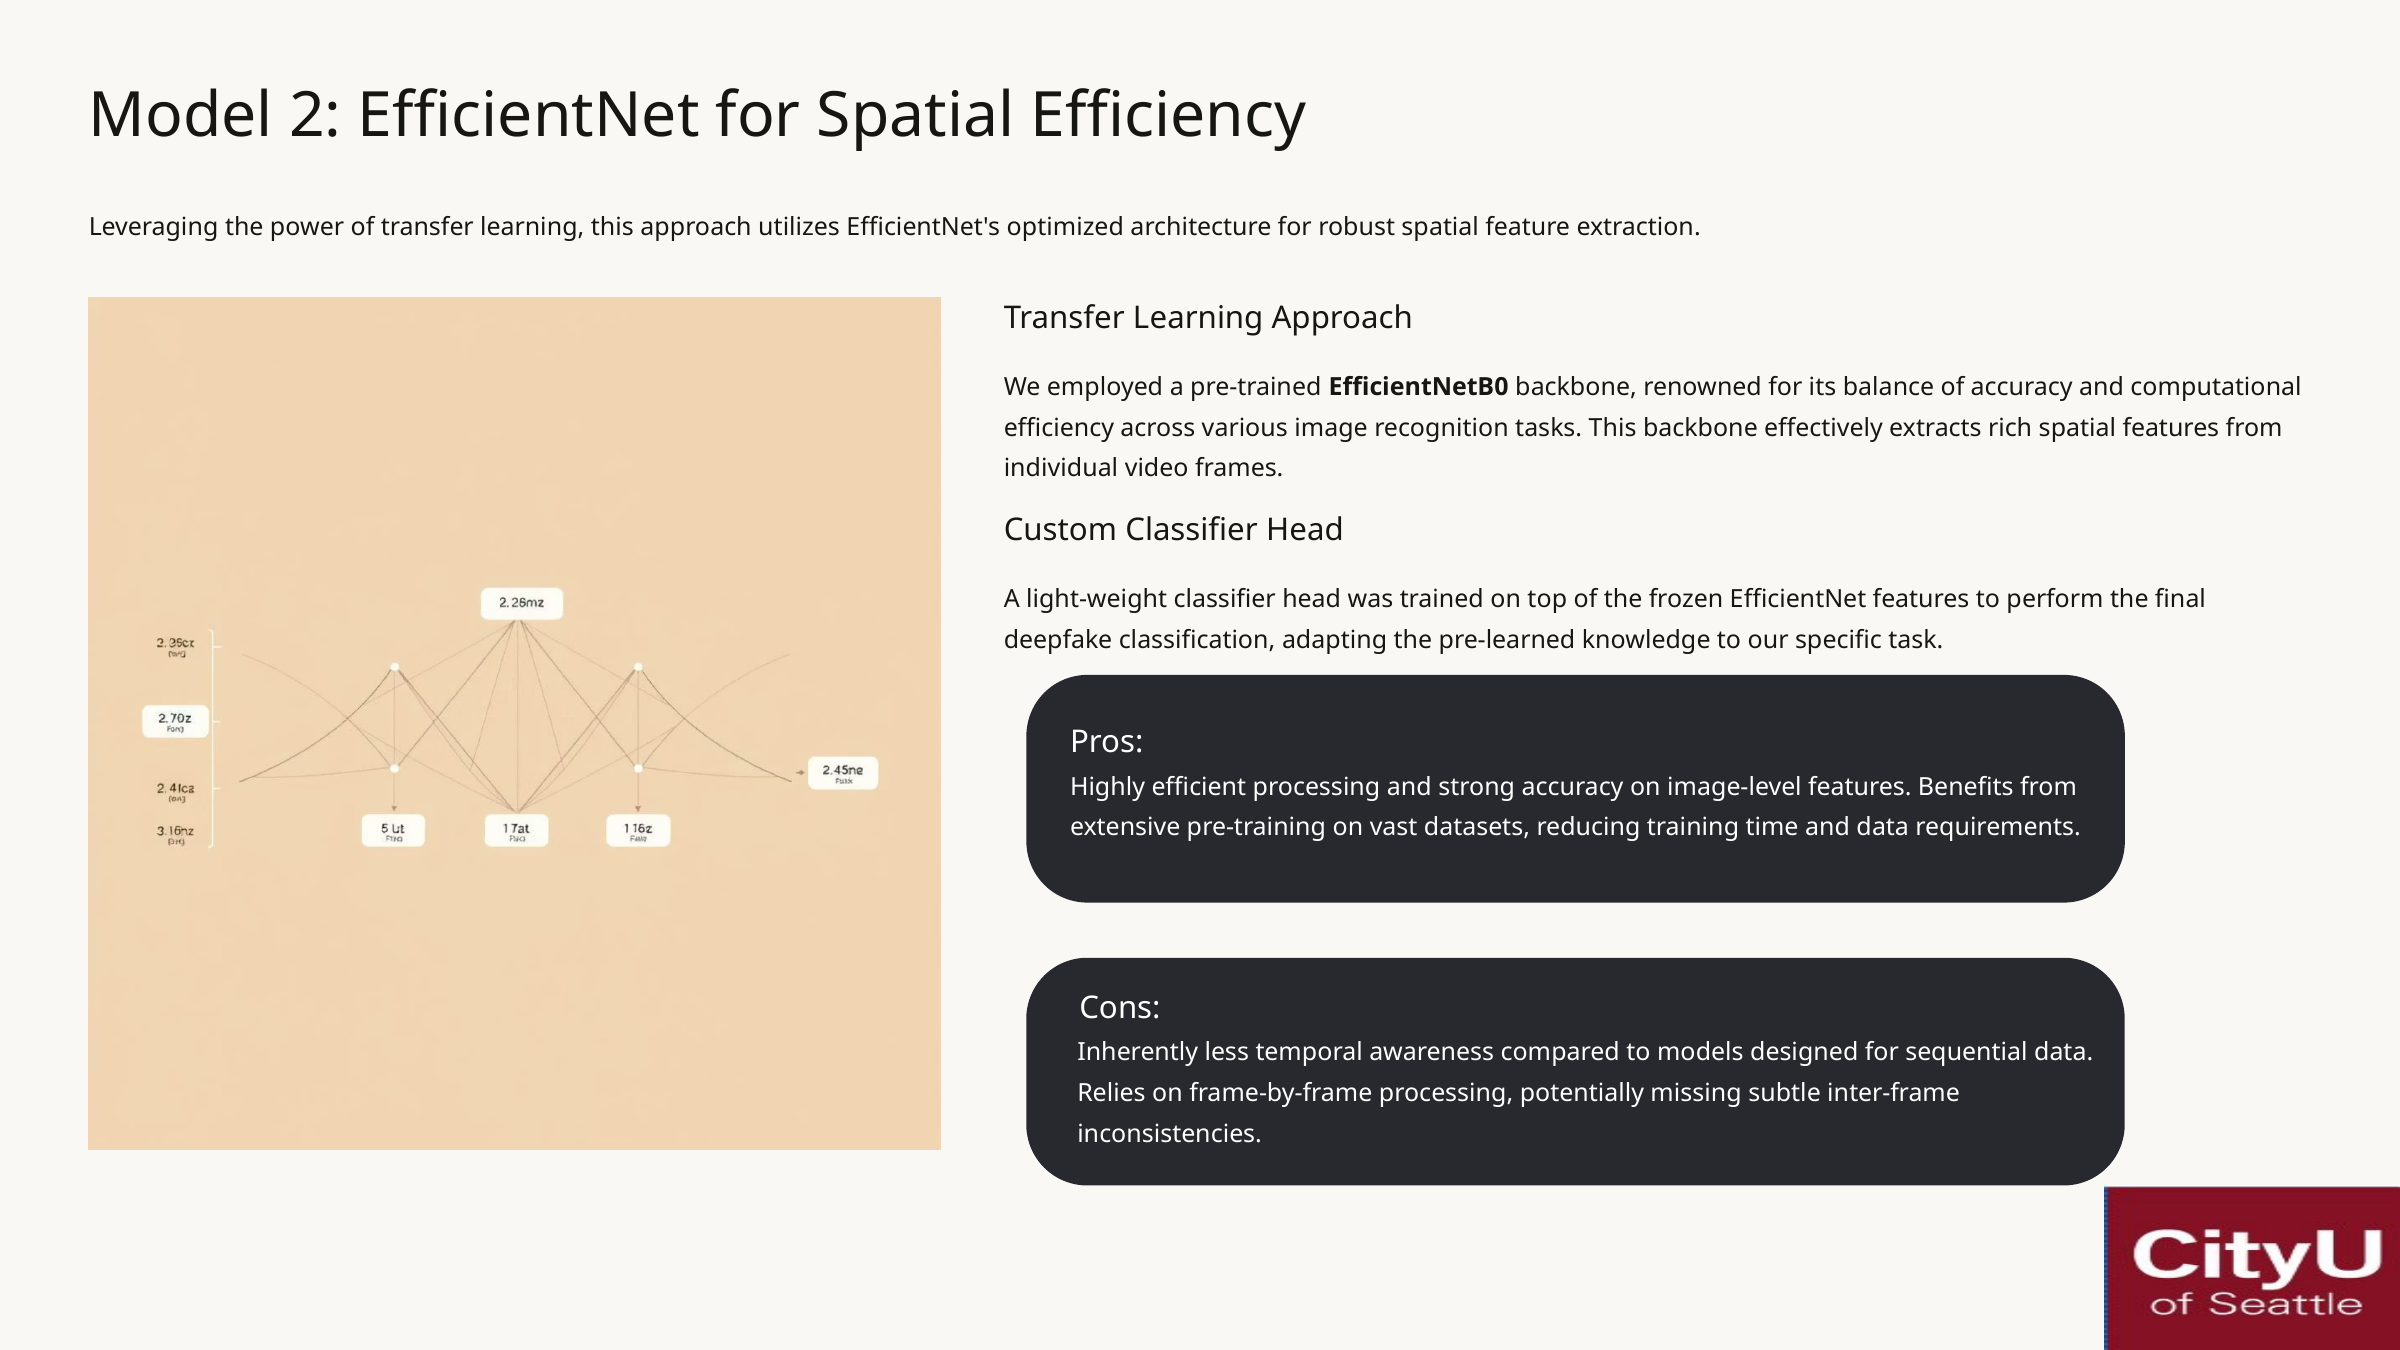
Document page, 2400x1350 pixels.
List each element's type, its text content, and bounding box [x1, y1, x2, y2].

picture [2104, 1185, 2400, 1350]
text_box [1026, 674, 2125, 903]
text_box Leveraging the power of transfer learning, this approach utilizes EfficientNet's optimized architecture for robust spatial feature extraction. [89, 200, 2311, 241]
text_box Cons: [1079, 985, 1397, 1025]
text_box [1026, 957, 2125, 1186]
text_box Inherently less temporal awareness compared to models designed for sequential data. Relies on frame-by-frame processing, potentially missing subtle inter-frame inconsistencies. [1077, 1025, 2125, 1147]
text_box Pros: [1070, 720, 1388, 759]
text_box Custom Classifier Head [1004, 507, 1354, 547]
text_box Model 2: EfficientNet for Spatial Efficiency [89, 70, 1345, 149]
picture [88, 297, 941, 1150]
text_box A light-weight classifier head was trained on top of the frozen EfficientNet features to perform the final deepfake classification, adapting the pre-learned knowledge to our specific task. [1004, 572, 2312, 653]
text_box Highly efficient processing and strong accuracy on image-level features. Benefits from extensive pre-training on vast datasets, reducing training time and data requirements. [1070, 760, 2118, 841]
text_box We employed a pre-trained EfficientNetB0 backbone, renowned for its balance of accuracy and computational efficiency across various image recognition tasks. This backbone effectively extracts rich spatial features from individual video frames. [1004, 360, 2312, 482]
text_box Transfer Learning Approach [1004, 295, 1417, 334]
